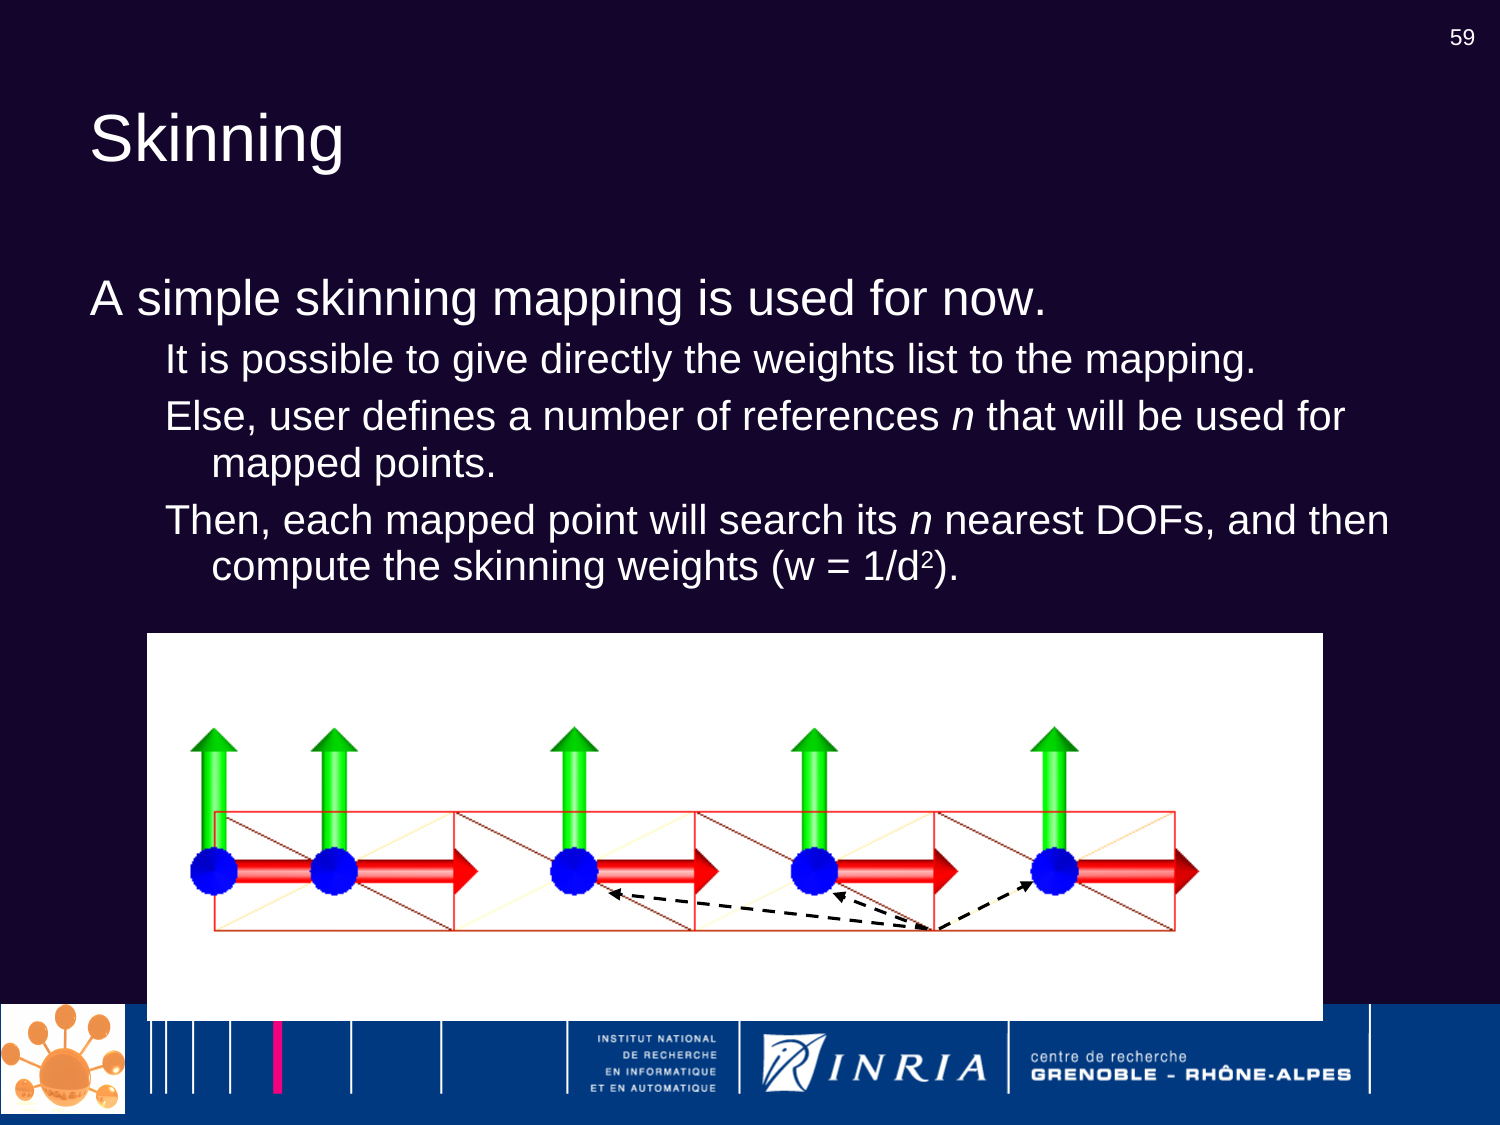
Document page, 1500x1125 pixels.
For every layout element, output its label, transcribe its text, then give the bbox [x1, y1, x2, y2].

picture [0, 633, 1500, 1125]
list A simple skinning mapping is used for now. It is possible to give directly the weights list to the mapping. Else, user defines a number of references n that will be used for mapped points. Then, each mapped point will search its n nearest DOFs, and then compute the skinning weights (w = 1/d2). [75, 262, 1426, 1006]
title Skinning [75, 45, 1426, 233]
